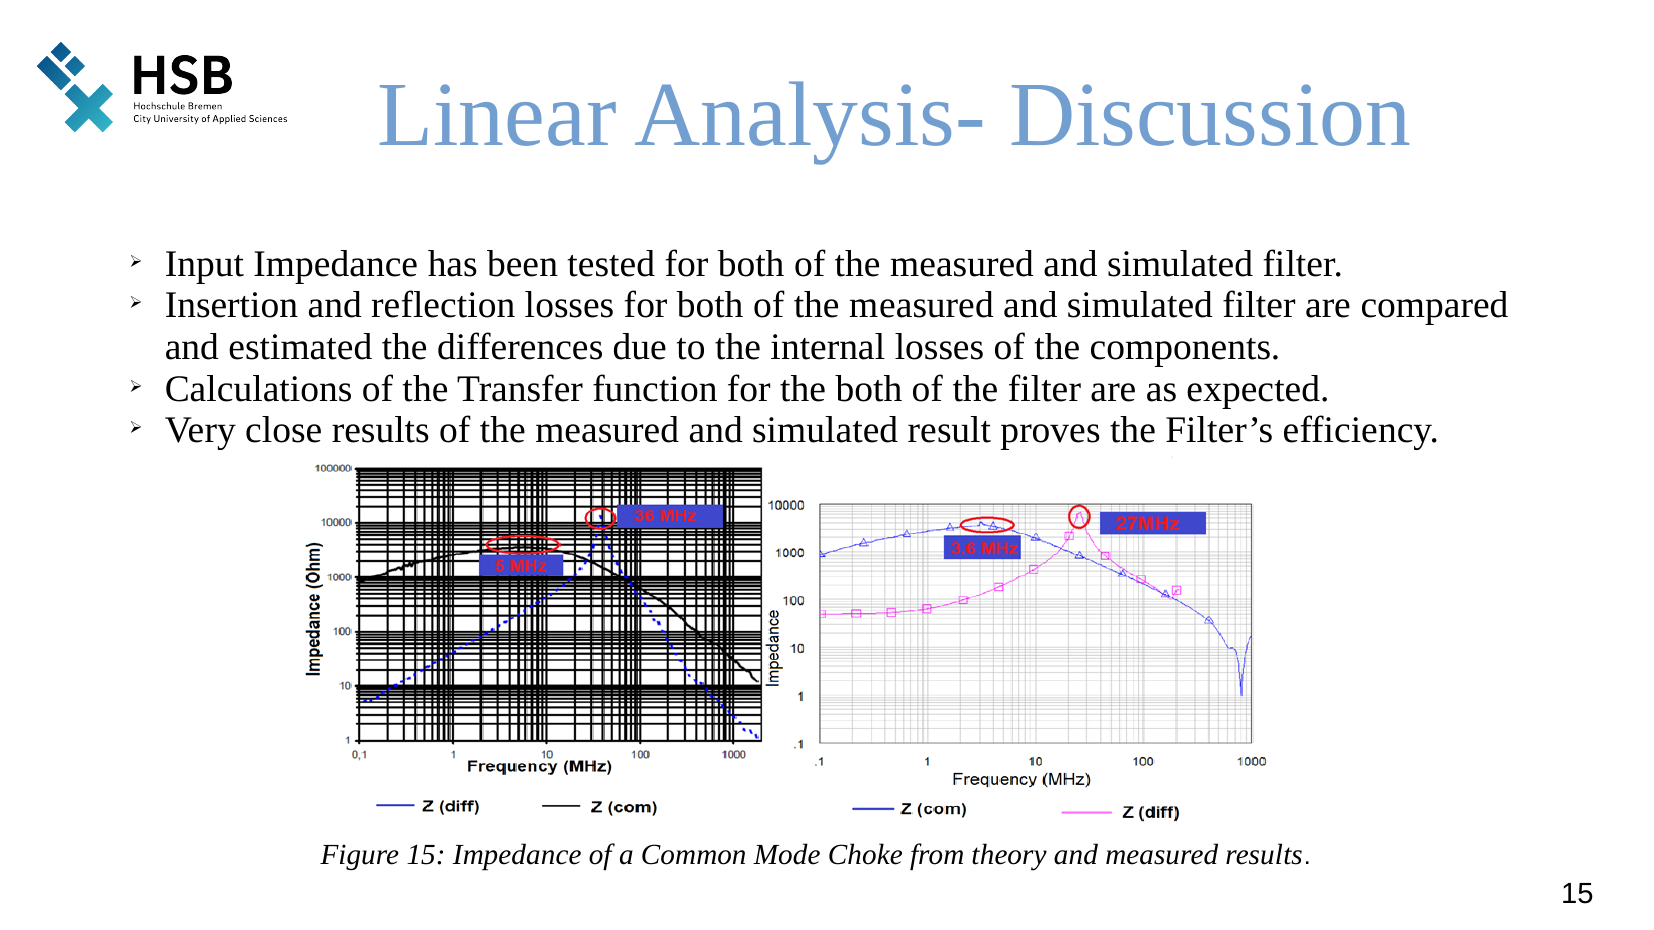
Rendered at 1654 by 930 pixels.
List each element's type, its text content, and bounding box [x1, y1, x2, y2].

text_box <number> [1546, 870, 1653, 926]
title Linear Analysis- Discussion [82, 37, 1571, 193]
text_box Figure 15: Impedance of a Common Mode Choke from theory and measured results. [305, 831, 1333, 879]
picture [26, 23, 297, 149]
text_box Input Impedance has been tested for both of the measured and simulated filter. Insertion and reflection losses for both of the measured and simulated filter are compared and estimated the differences due to the internal losses of the components. Calculations of the Transfer function for the both of the filter are as expected. Very close results of the measured and simulated result proves the Filter’s efficiency. [114, 234, 1540, 459]
picture [284, 450, 1275, 826]
